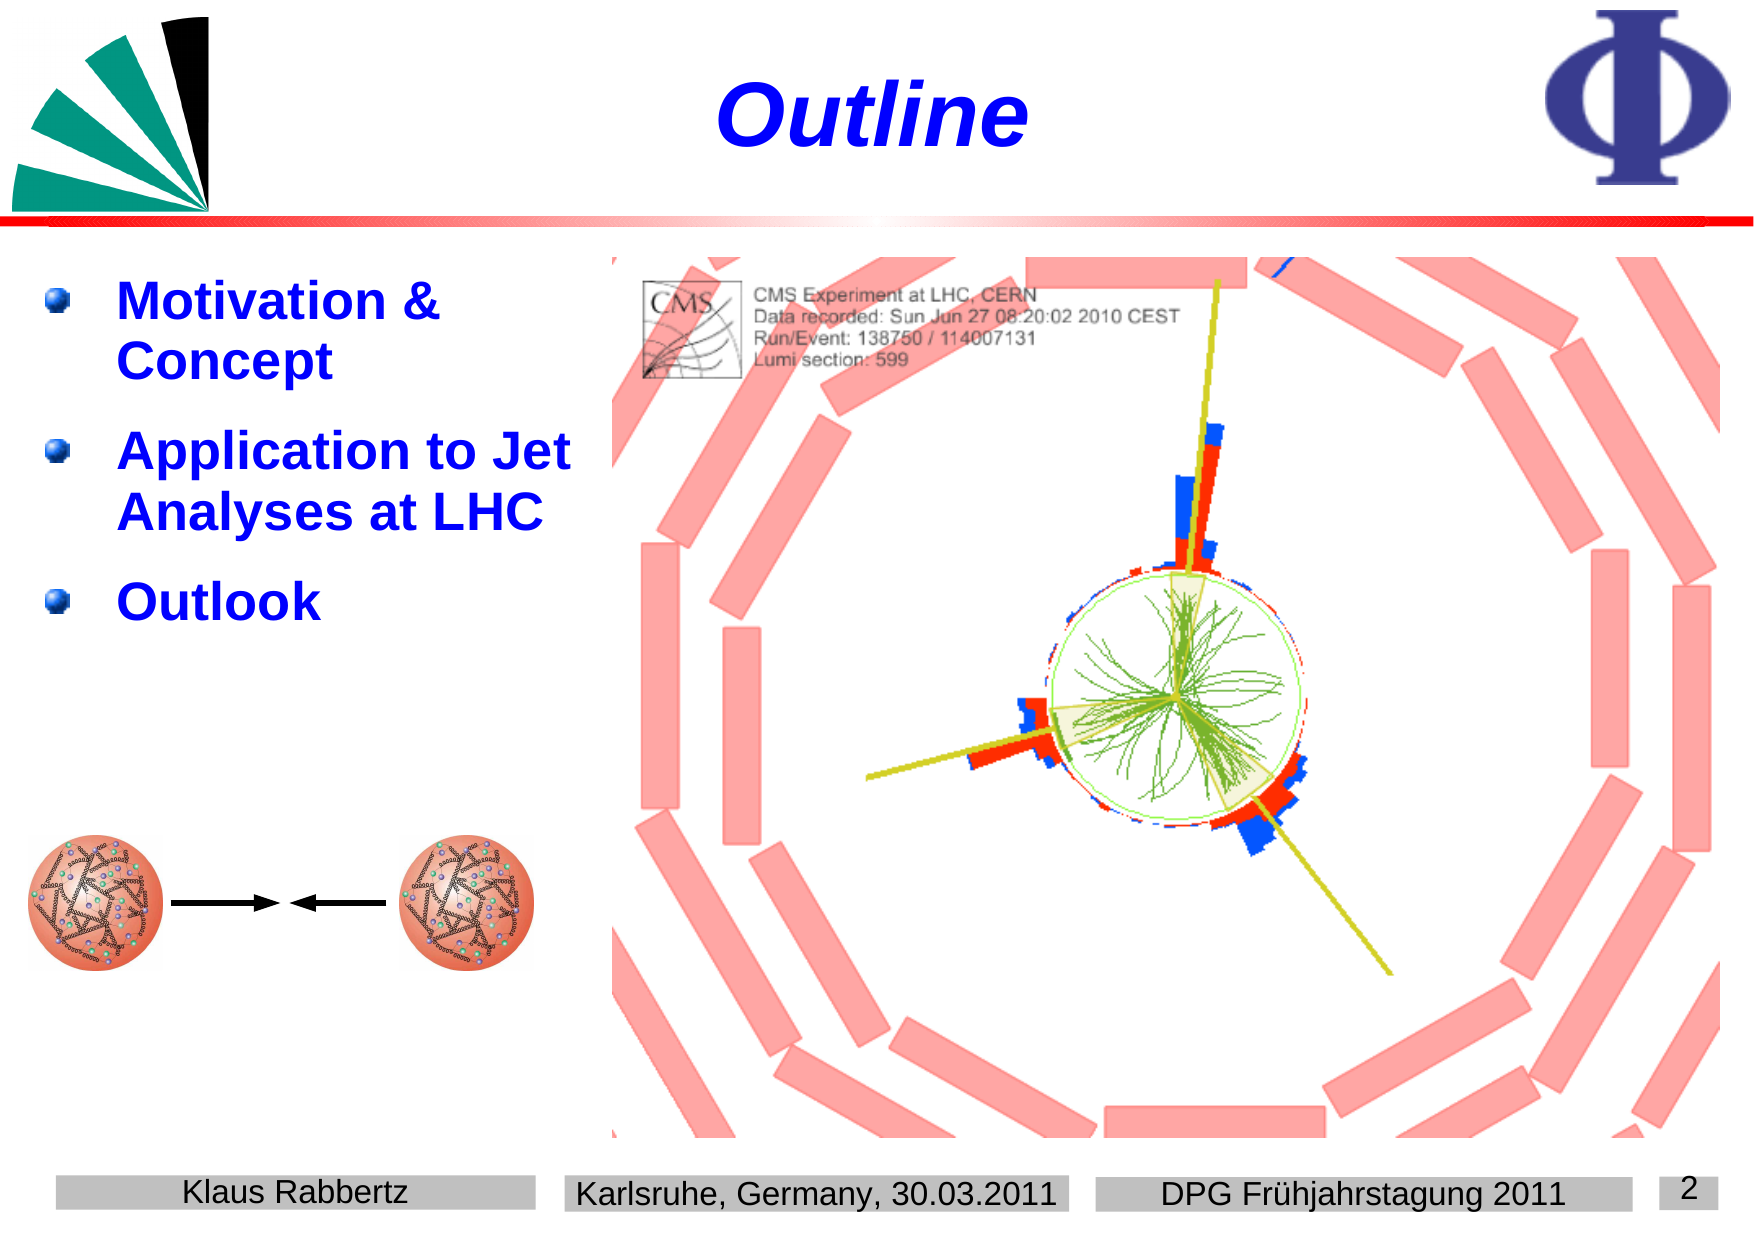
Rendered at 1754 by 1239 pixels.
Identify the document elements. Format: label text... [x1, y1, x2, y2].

picture [12, 17, 209, 214]
title Outline [220, 16, 1525, 213]
list Motivation & Concept Application to Jet Analyses at LHC Outlook [33, 270, 605, 730]
picture [399, 835, 534, 971]
picture [28, 835, 163, 971]
picture [612, 257, 1720, 1139]
picture [1545, 10, 1731, 185]
